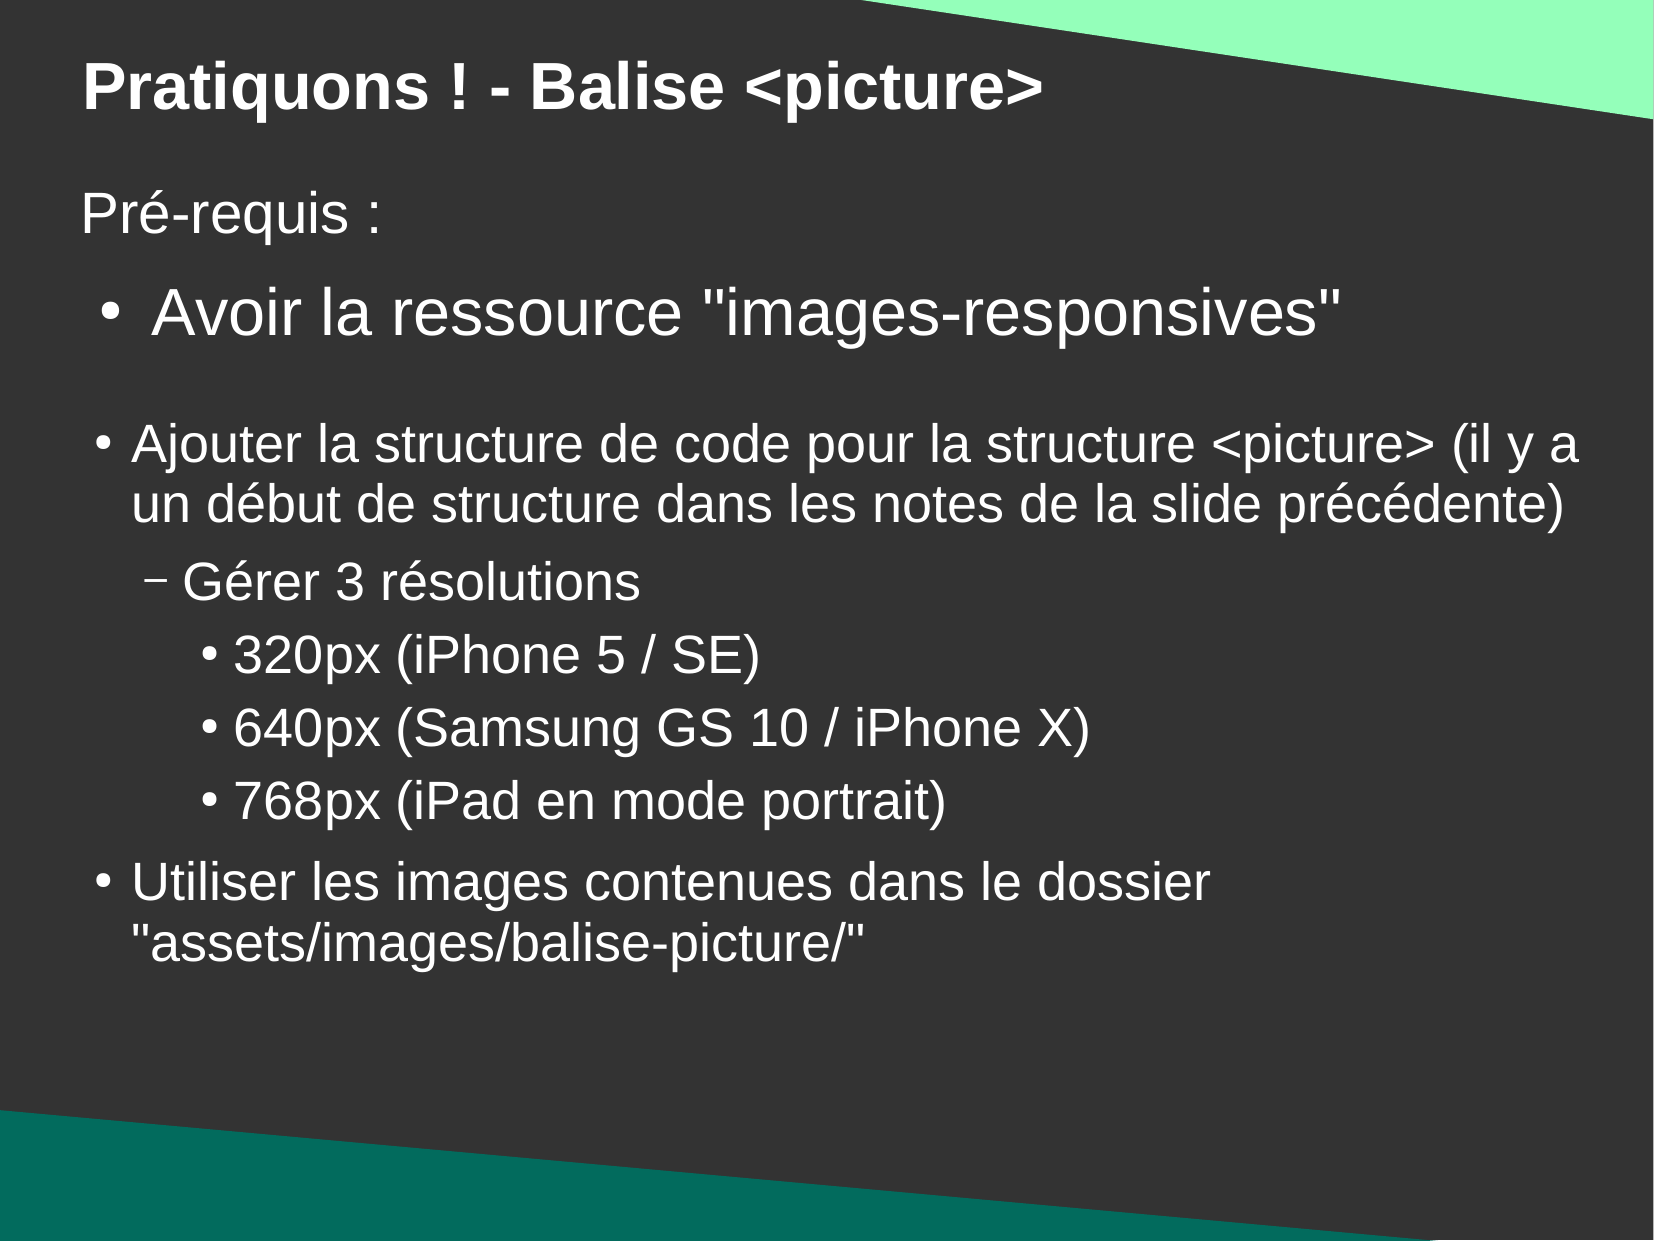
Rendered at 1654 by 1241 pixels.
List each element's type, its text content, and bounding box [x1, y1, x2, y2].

list Pré-requis : Avoir la ressource "images-responsives" [80, 180, 1620, 367]
list Ajouter la structure de code pour la structure <picture> (il y a un début de structure dans les notes de la slide précédente) Gérer 3 résolutions 320px (iPhone 5 / SE) 640px (Samsung GS 10 / iPhone X) 768px (iPad en mode portrait) Utiliser les images contenues dans le dossier "assets/images/balise-picture/" [80, 413, 1605, 1017]
text_box [861, 0, 1654, 120]
title Pratiquons ! - Balise <picture> [82, 49, 1571, 152]
